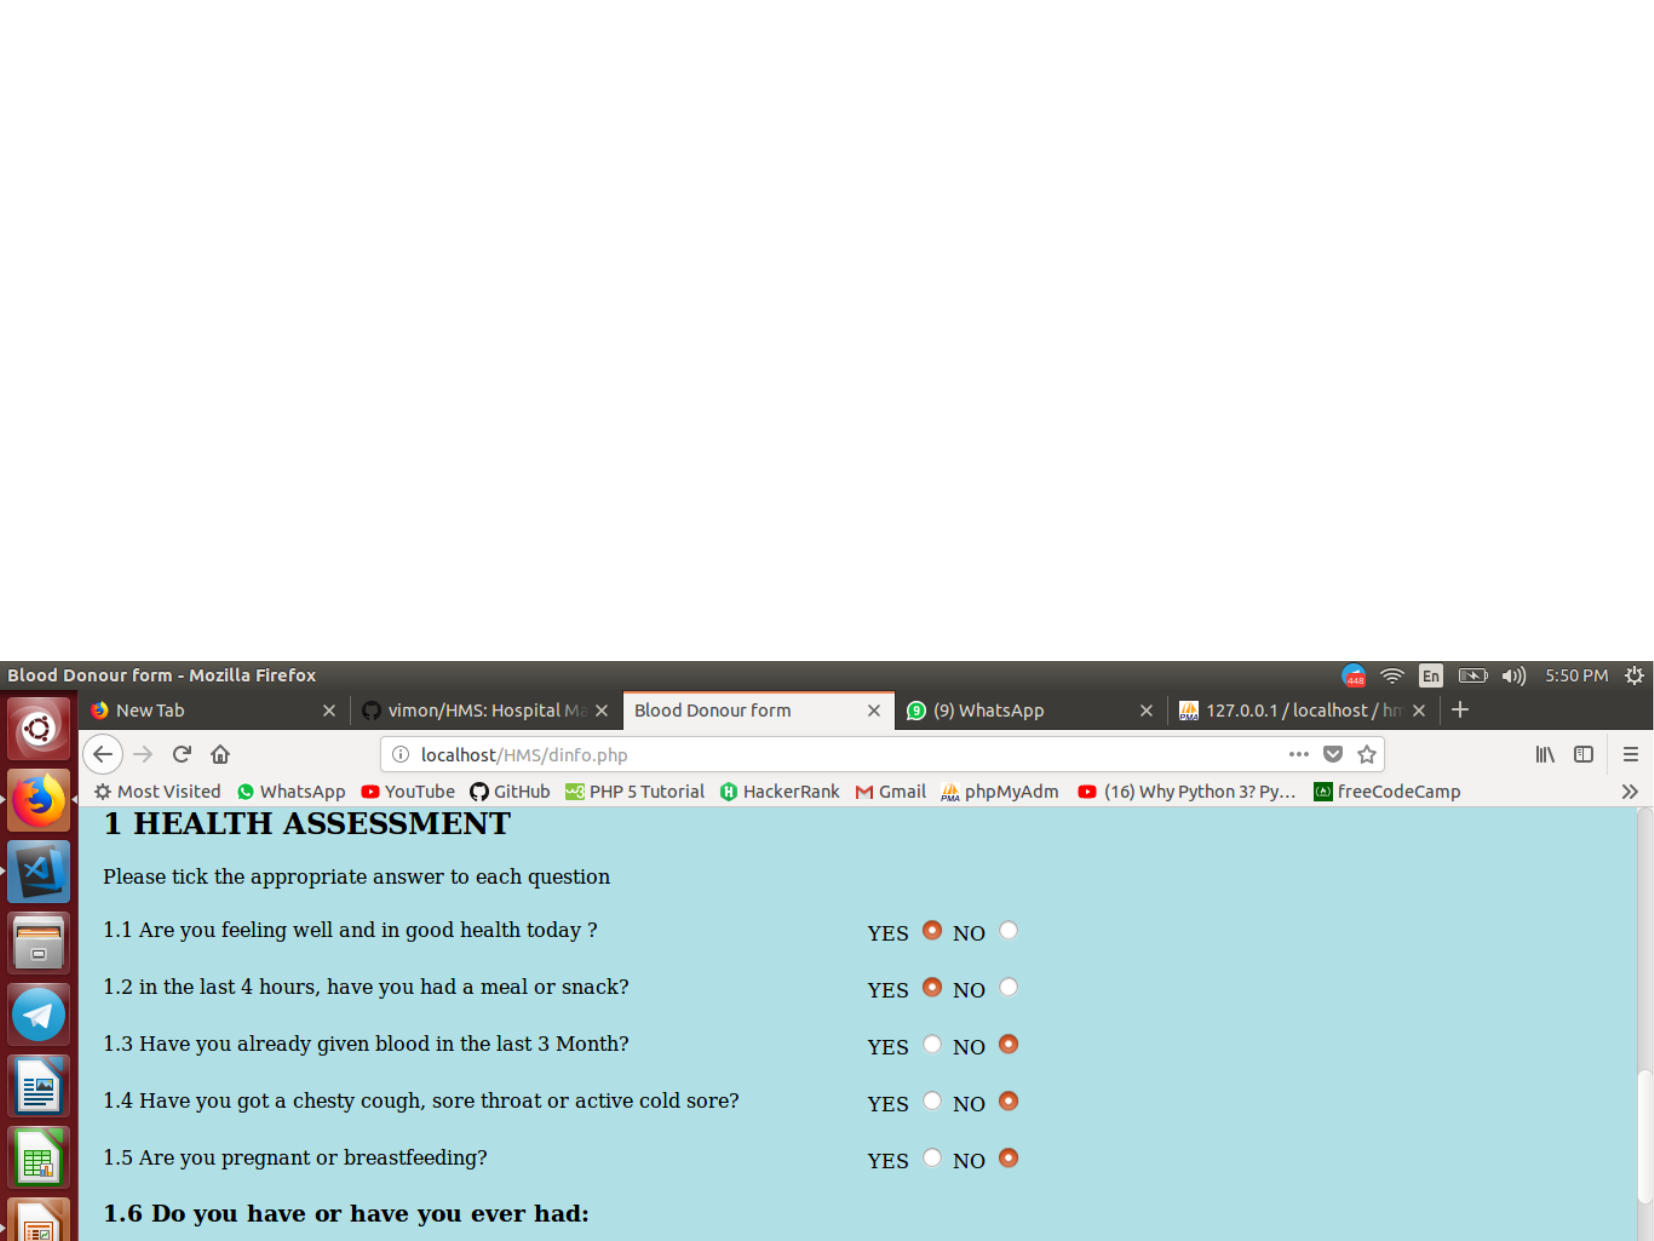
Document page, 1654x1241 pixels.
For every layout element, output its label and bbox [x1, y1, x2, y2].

picture [0, 661, 1654, 1241]
